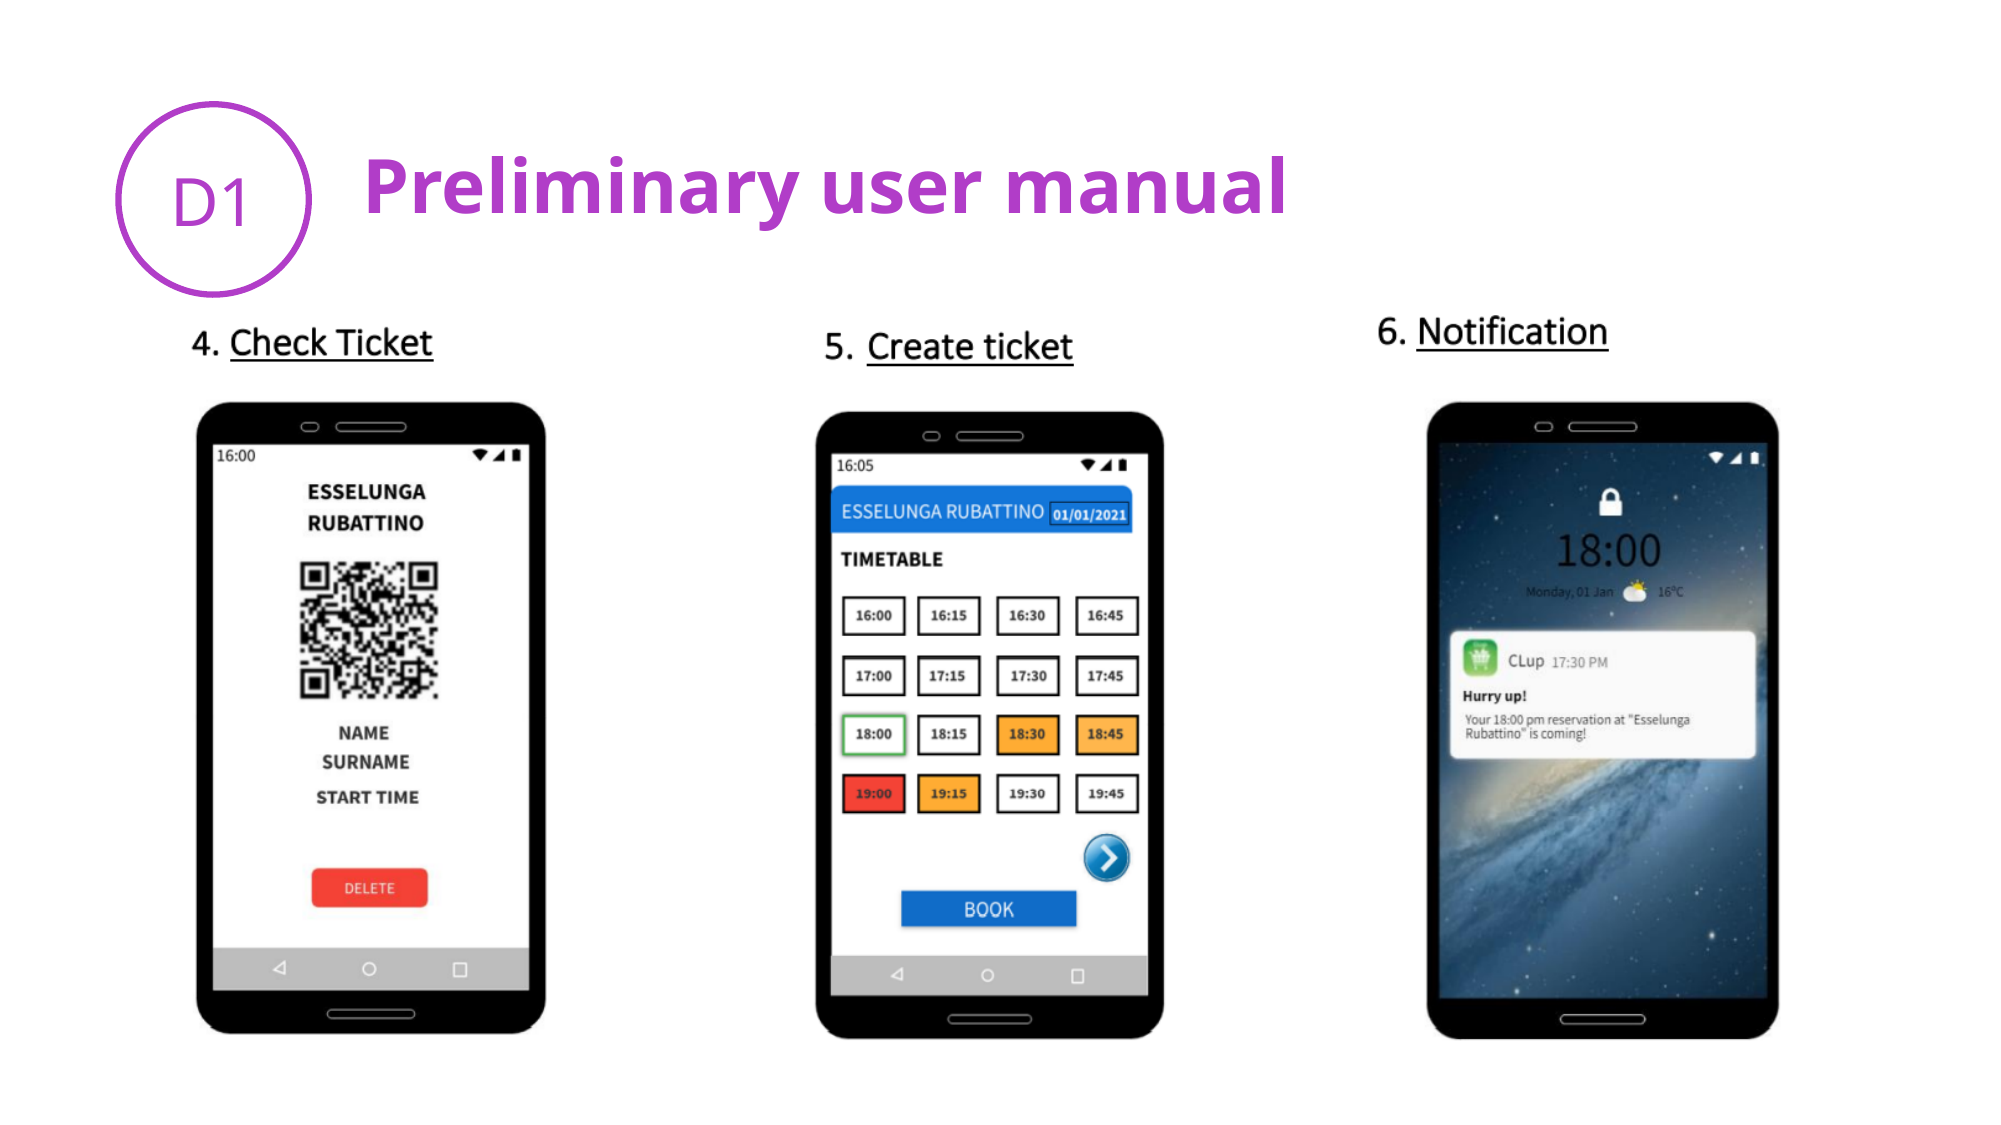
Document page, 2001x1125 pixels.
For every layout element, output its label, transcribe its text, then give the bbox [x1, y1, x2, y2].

list Preliminary user manual [347, 141, 1756, 258]
text_box D1 [118, 104, 309, 295]
picture [1365, 294, 1828, 1073]
picture [172, 306, 579, 1058]
picture [783, 306, 1217, 1073]
